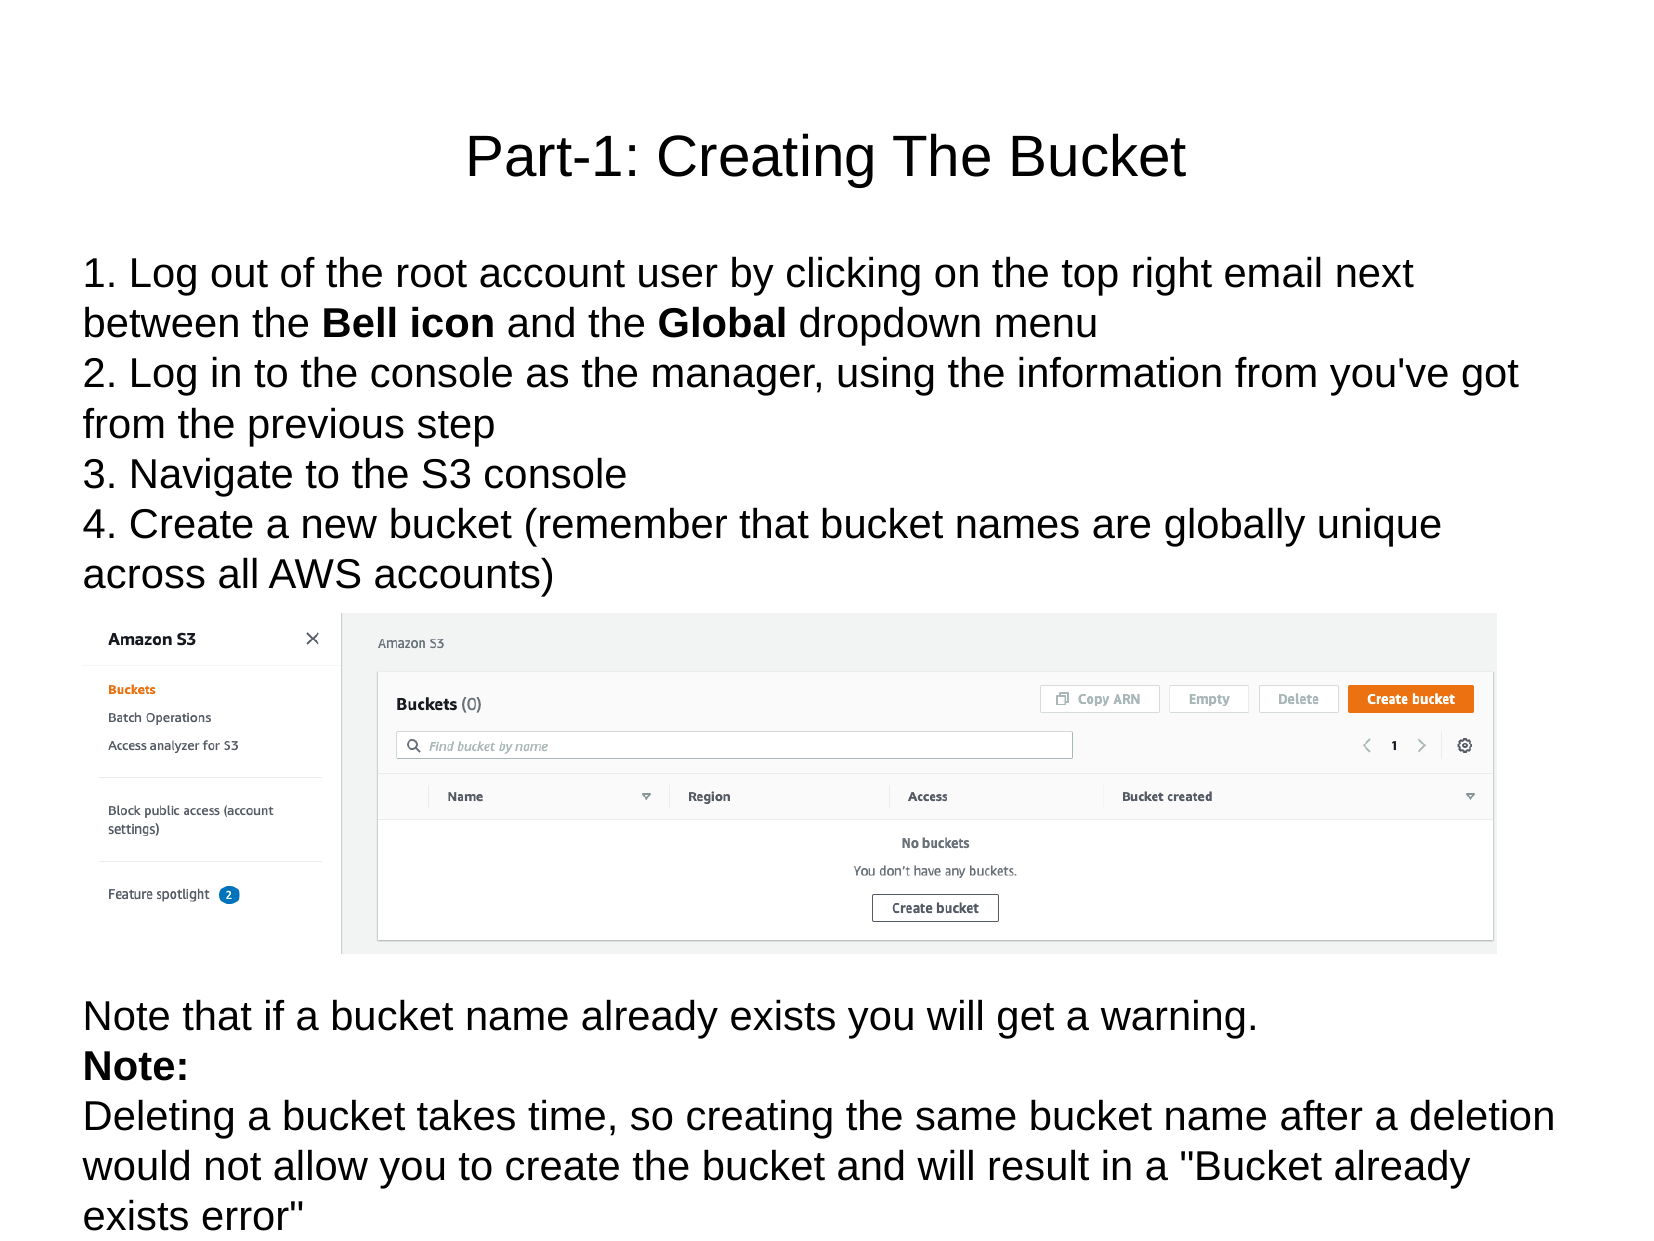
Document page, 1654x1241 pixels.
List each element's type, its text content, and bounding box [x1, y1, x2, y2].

text_box Note that if a bucket name already exists you will get a warning. Note: Deleting a bucket takes time, so creating the same bucket name after a deletion would not allow you to create the bucket and will result in a "Bucket already exists error" [82, 988, 1571, 1179]
list 1. Log out of the root account user by clicking on the top right email next between the Bell icon and the Global dropdown menu 2. Log in to the console as the manager, using the information from you've got from the previous step 3. Navigate to the S3 console 4. Create a new bucket (remember that bucket names are globally unique across all AWS accounts) [82, 246, 1571, 642]
title Part-1: Creating The Bucket [82, 49, 1571, 246]
picture [82, 613, 1497, 954]
